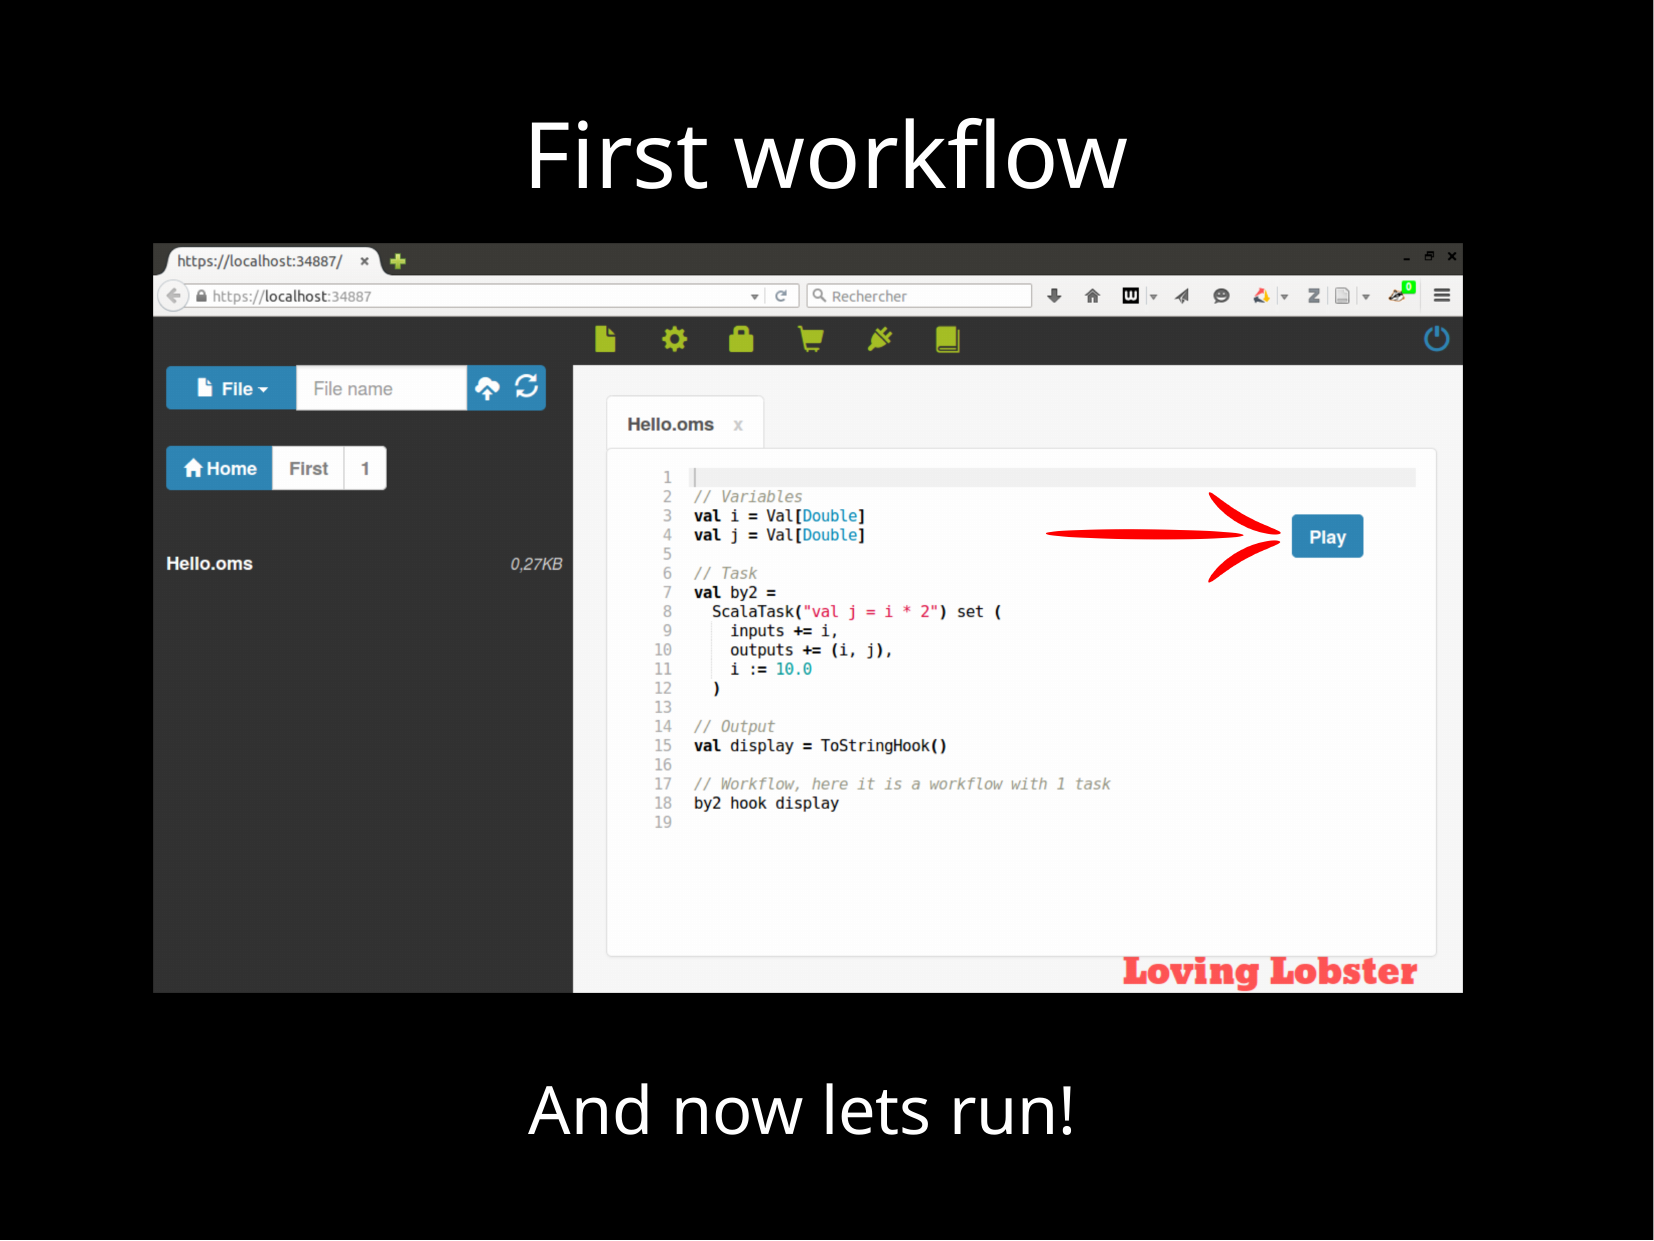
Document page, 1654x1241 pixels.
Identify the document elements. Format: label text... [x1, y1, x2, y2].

list And now lets run! [59, 1062, 1548, 1241]
title First workflow [82, 49, 1571, 257]
picture [153, 243, 1463, 993]
